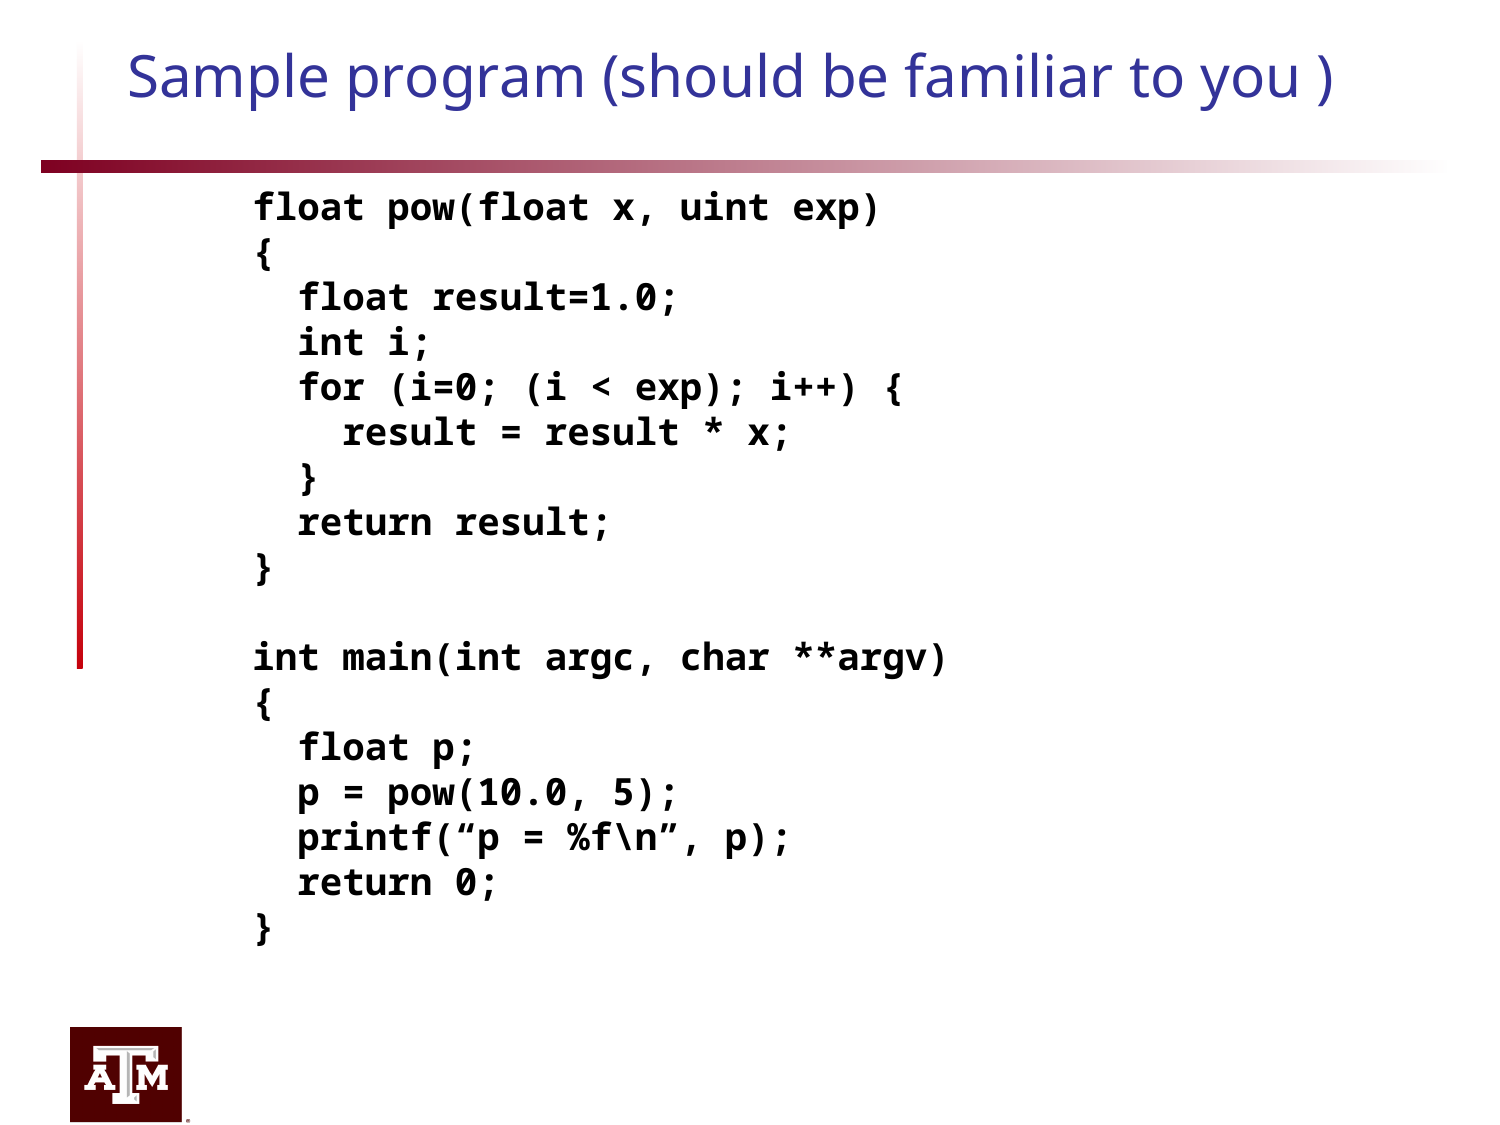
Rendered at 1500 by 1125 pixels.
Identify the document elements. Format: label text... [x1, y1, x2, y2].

picture [60, 1023, 196, 1125]
title Sample program (should be familiar to you ) [112, 0, 1468, 149]
text_box float pow(float x, uint exp) { float result=1.0; int i; for (i=0; (i < exp); i++) { result = result * x; } return result; } int main(int argc, char **argv) { float p; p = pow(10.0, 5); printf(“p = %f\n”, p); return 0; } [237, 175, 988, 956]
